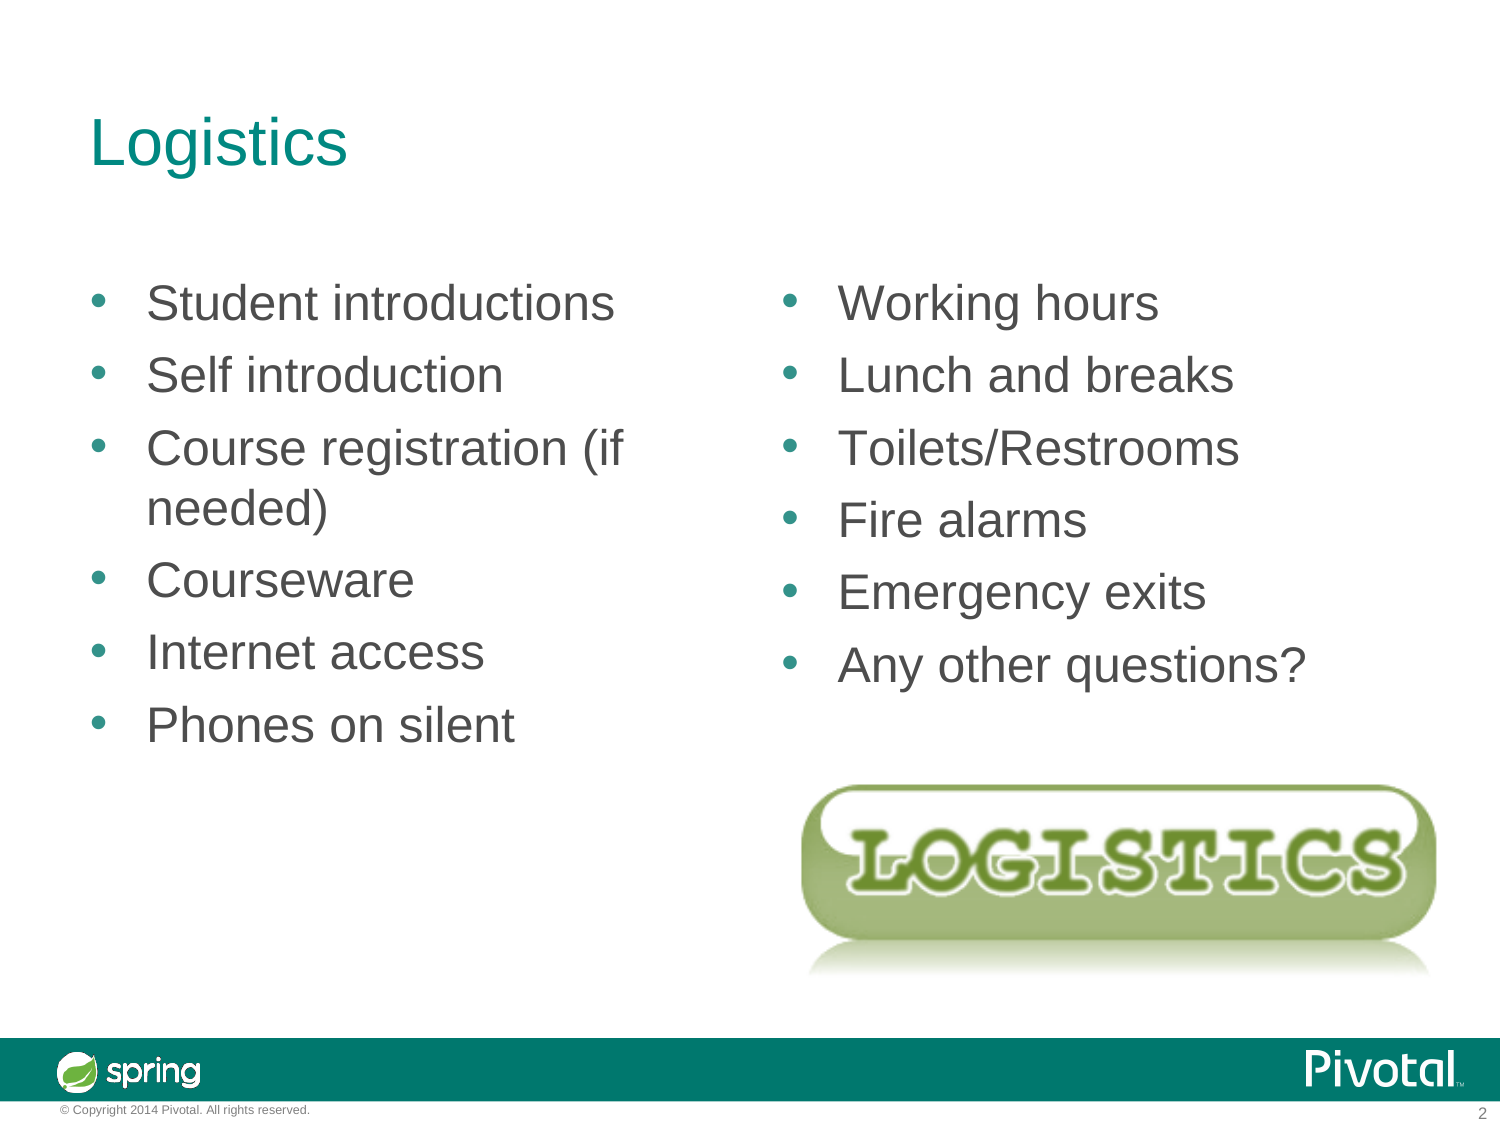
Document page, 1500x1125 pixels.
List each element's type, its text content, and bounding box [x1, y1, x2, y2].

picture [1306, 1050, 1464, 1087]
picture [765, 754, 1460, 1021]
list Working hours Lunch and breaks Toilets/Restrooms Fire alarms Emergency exits Any other questions? [766, 262, 1426, 754]
title Logistics [75, 45, 1426, 233]
list Student introductions Self introduction Course registration (if needed) Courseware Internet access Phones on silent [75, 262, 734, 1005]
picture [32, 1041, 210, 1103]
